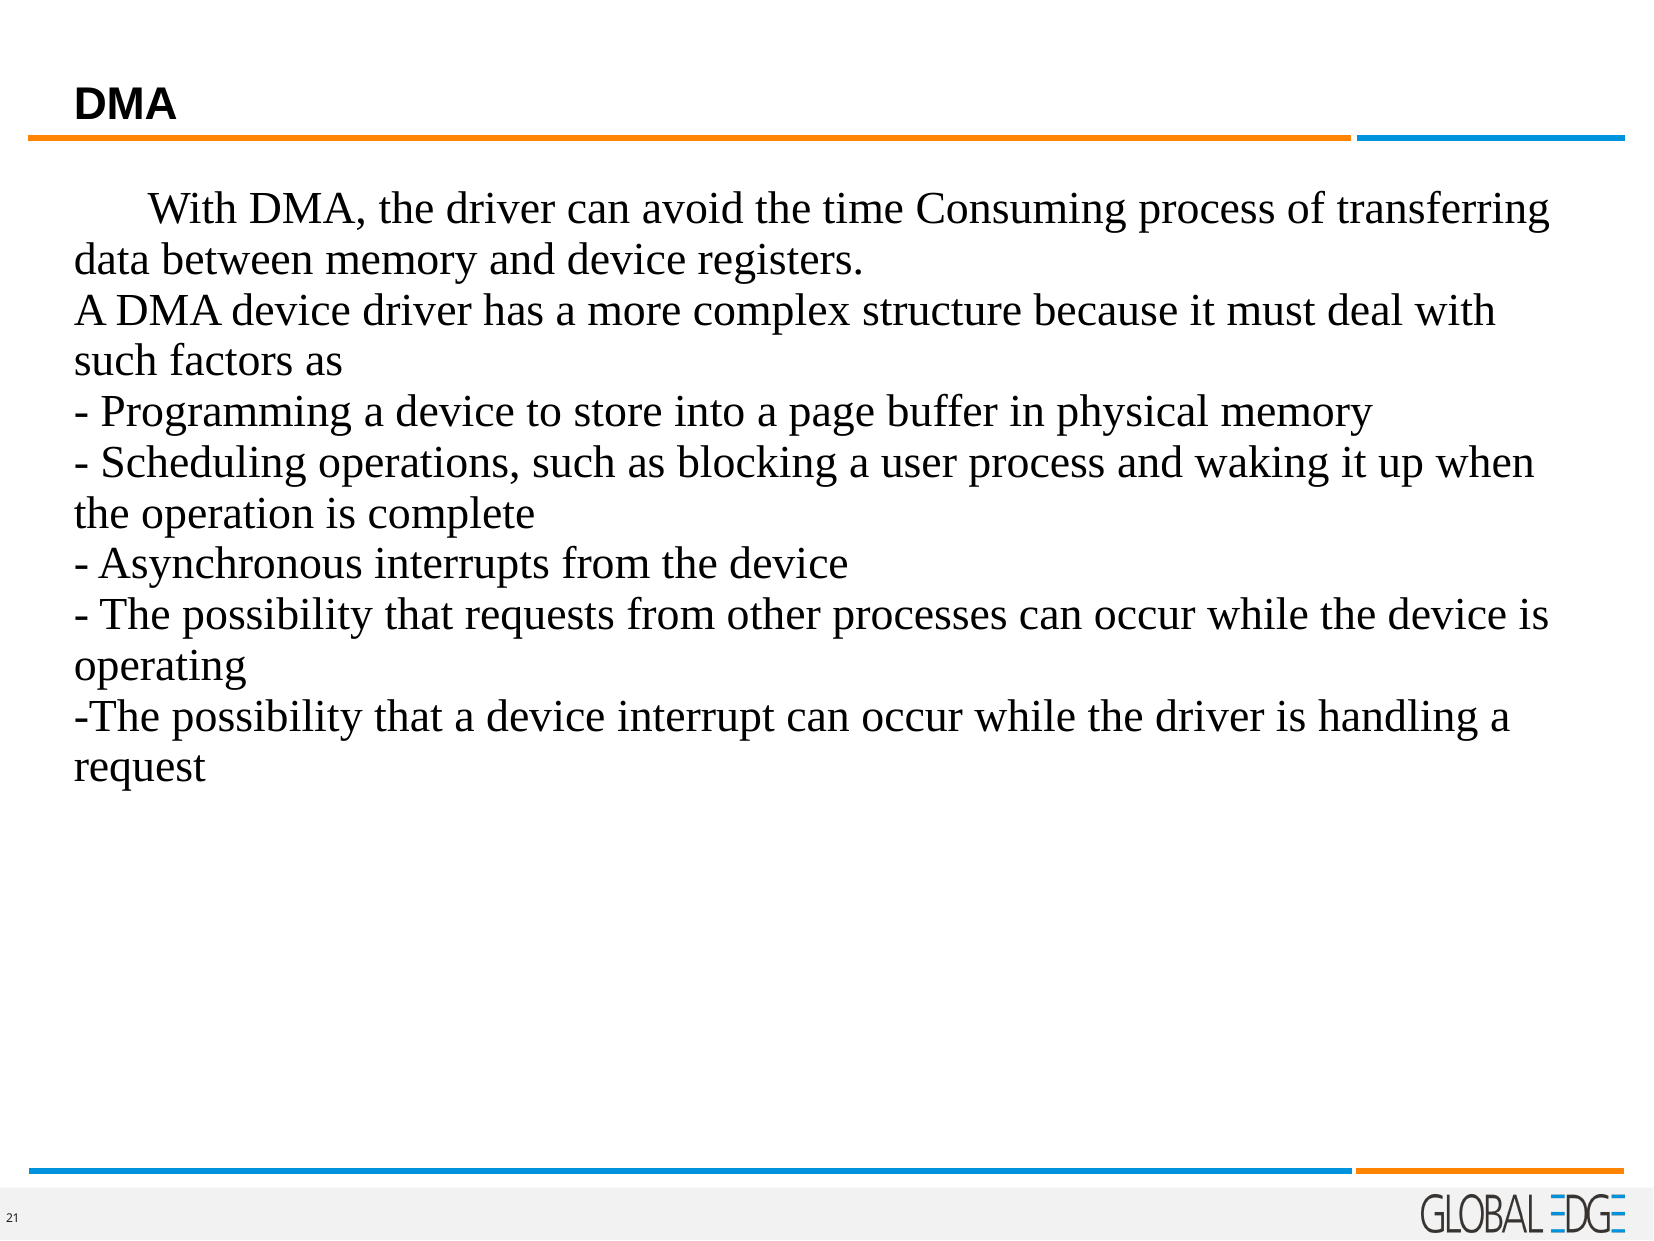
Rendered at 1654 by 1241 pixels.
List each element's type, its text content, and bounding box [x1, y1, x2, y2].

text_box With DMA, the driver can avoid the time Consuming process of transferring data between memory and device registers. A DMA device driver has a more complex structure because it must deal with such factors as - Programming a device to store into a page buffer in physical memory - Scheduling operations, such as blocking a user process and waking it up when the operation is complete - Asynchronous interrupts from the device - The possibility that requests from other processes can occur while the device is operating -The possibility that a device interrupt can occur while the driver is handling a request [59, 175, 1595, 922]
text_box DMA [59, 70, 274, 138]
picture [1421, 1194, 1625, 1233]
